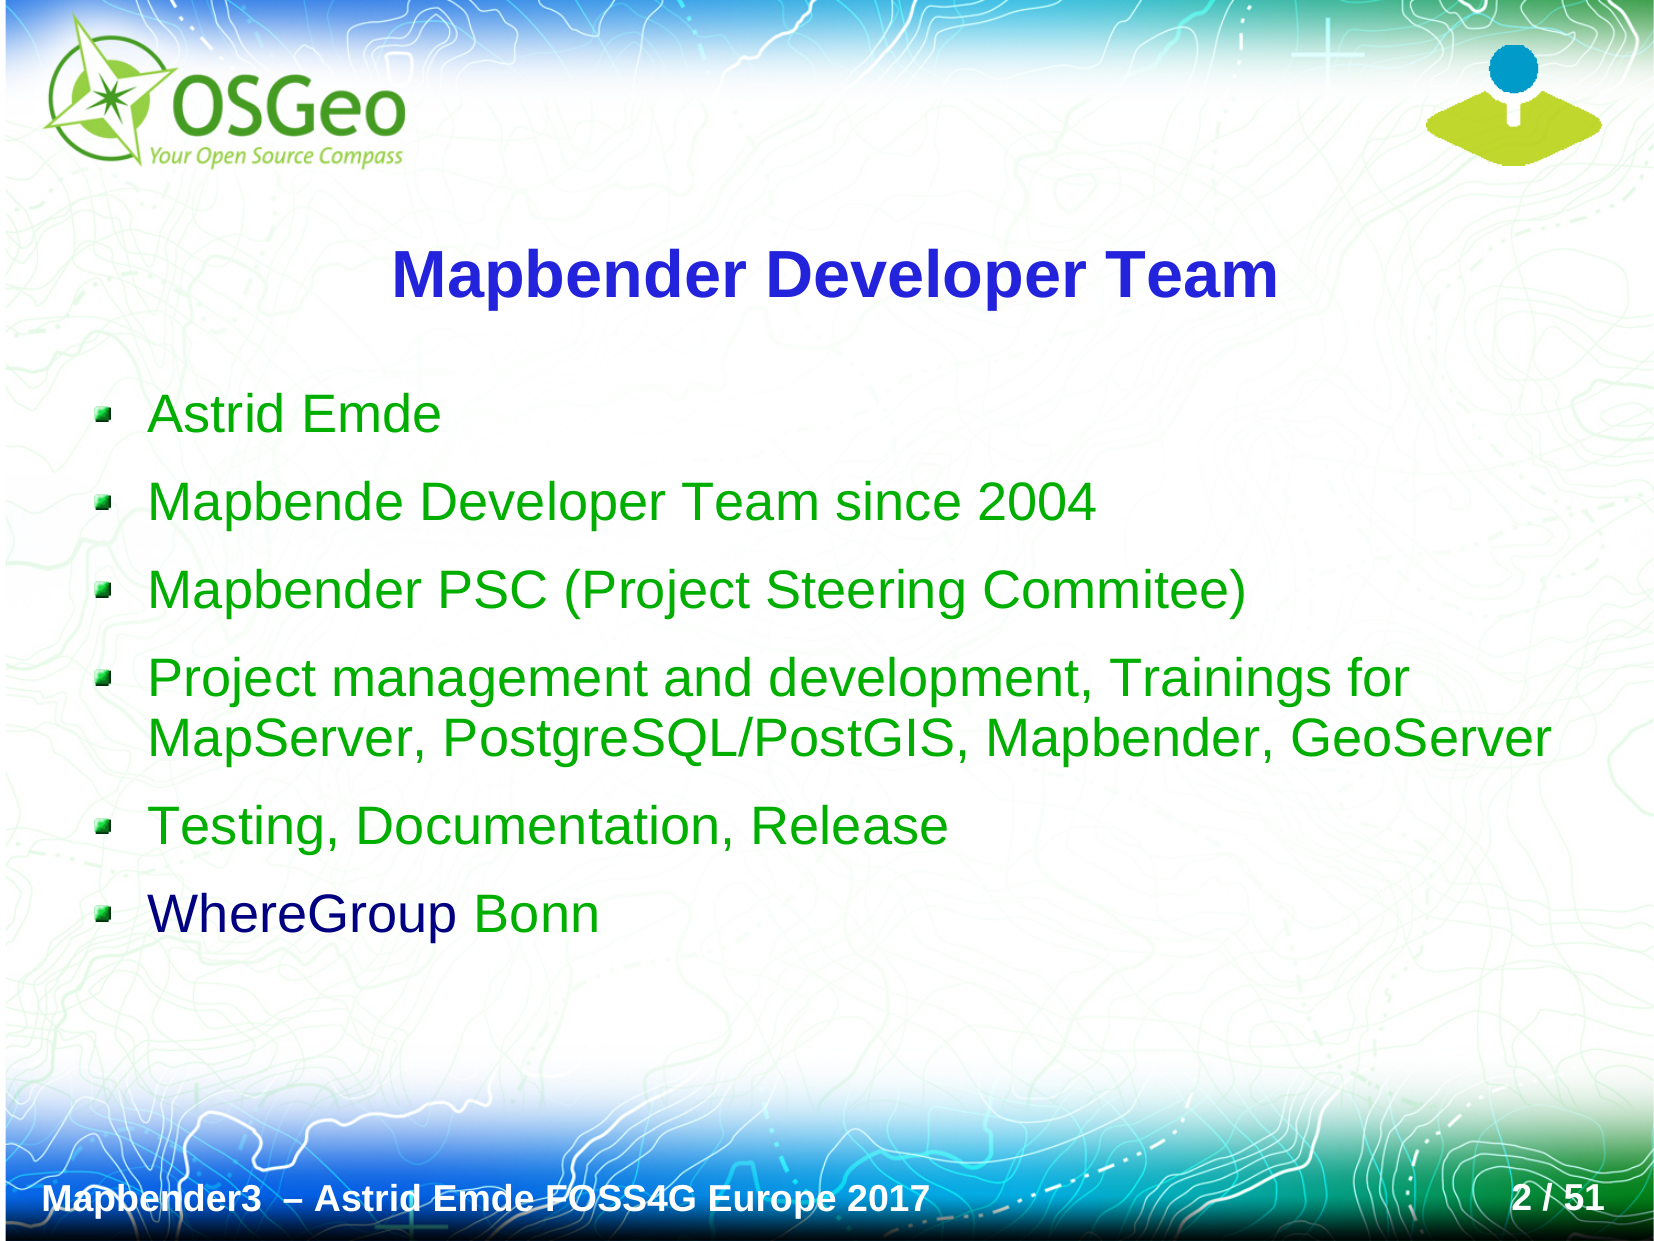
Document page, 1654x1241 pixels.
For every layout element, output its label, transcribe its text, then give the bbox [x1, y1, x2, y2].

title Mapbender Developer Team [82, 200, 1571, 349]
picture [5, 0, 1654, 1241]
list Astrid Emde Mapbende Developer Team since 2004 Mapbender PSC (Project Steering Commitee) Project management and development, Trainings for MapServer, PostgreSQL/PostGIS, Mapbender, GeoServer Testing, Documentation, Release WhereGroup Bonn [76, 383, 1565, 1203]
